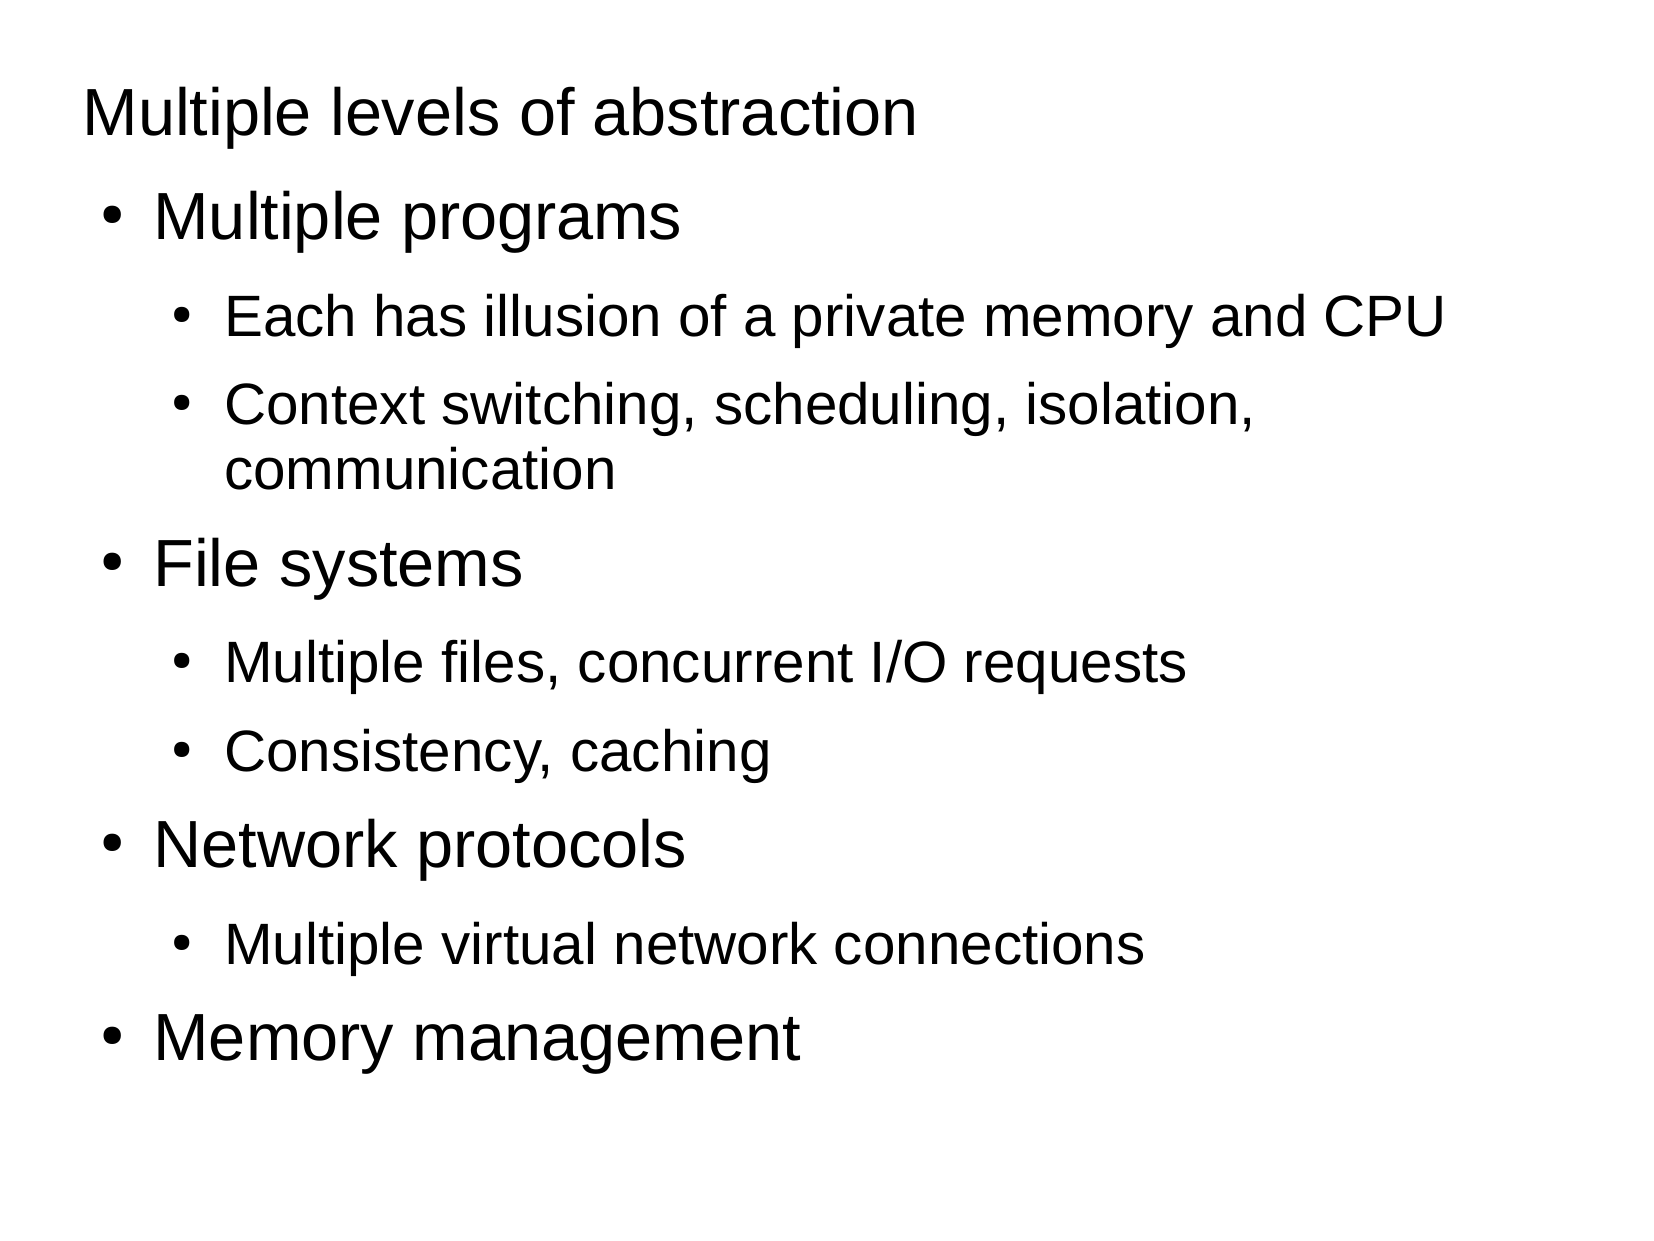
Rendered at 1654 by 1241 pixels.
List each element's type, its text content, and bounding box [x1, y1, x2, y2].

list Multiple levels of abstraction Multiple programs Each has illusion of a private memory and CPU Context switching, scheduling, isolation, communication File systems Multiple files, concurrent I/O requests Consistency, caching Network protocols Multiple virtual network connections Memory management [82, 75, 1576, 1126]
